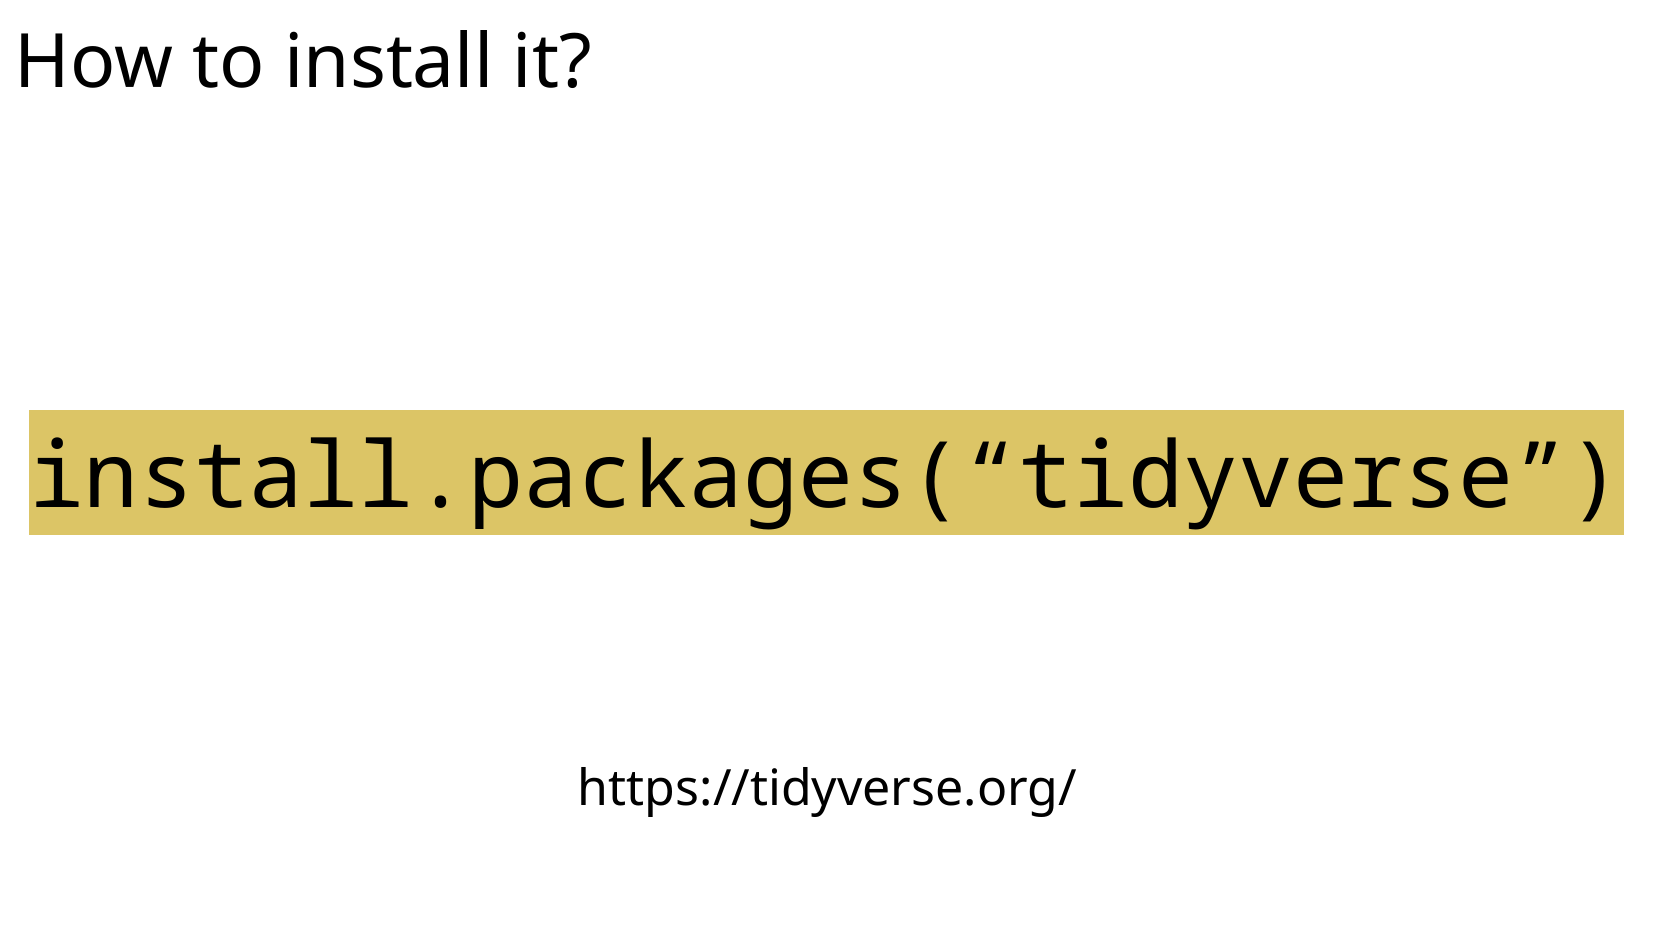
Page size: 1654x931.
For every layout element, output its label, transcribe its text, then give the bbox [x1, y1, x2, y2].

text_box https://tidyverse.org/ [563, 744, 1091, 815]
text_box install.packages(“tidyverse”) [14, 402, 1640, 528]
text_box How to install it? [0, 0, 753, 103]
